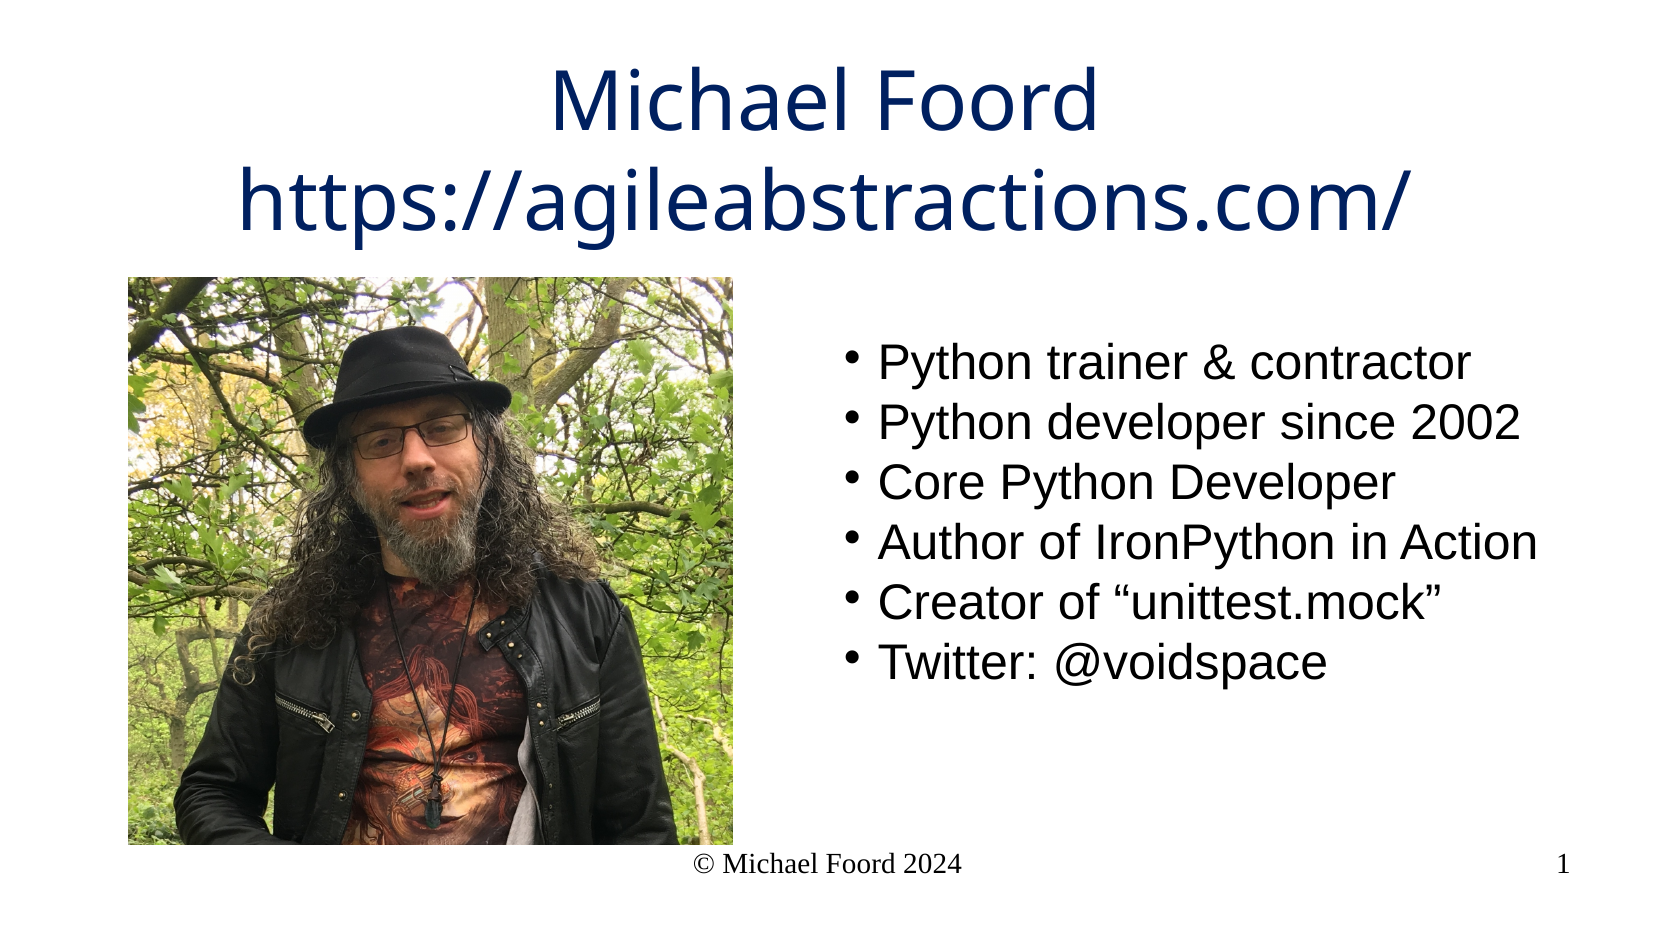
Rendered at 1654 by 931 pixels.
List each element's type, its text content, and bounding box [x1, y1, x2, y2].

text_box Michael Foord https://agileabstractions.com/ [105, 45, 1548, 254]
text_box Python trainer & contractor Python developer since 2002 Core Python Developer Author of IronPython in Action Creator of “unittest.mock” Twitter: @voidspace [828, 322, 1575, 583]
picture [128, 277, 733, 845]
